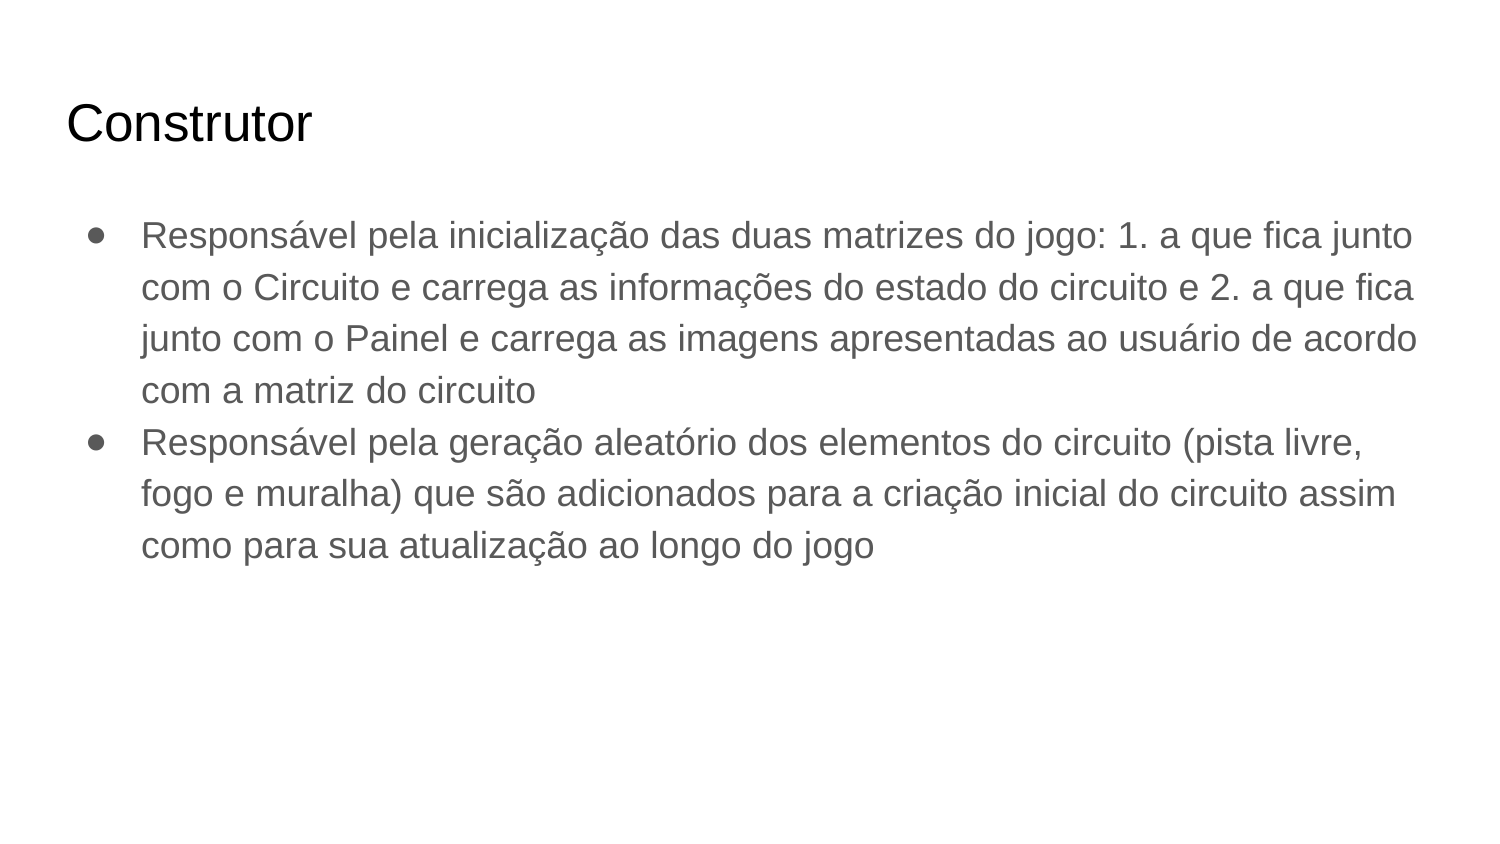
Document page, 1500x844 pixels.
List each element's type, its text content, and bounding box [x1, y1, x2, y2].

list Responsável pela inicialização das duas matrizes do jogo: 1. a que fica junto com o Circuito e carrega as informações do estado do circuito e 2. a que fica junto com o Painel e carrega as imagens apresentadas ao usuário de acordo com a matriz do circuito Responsável pela geração aleatório dos elementos do circuito (pista livre, fogo e muralha) que são adicionados para a criação inicial do circuito assim como para sua atualização ao longo do jogo [51, 189, 1449, 750]
title Construtor [51, 72, 1449, 167]
